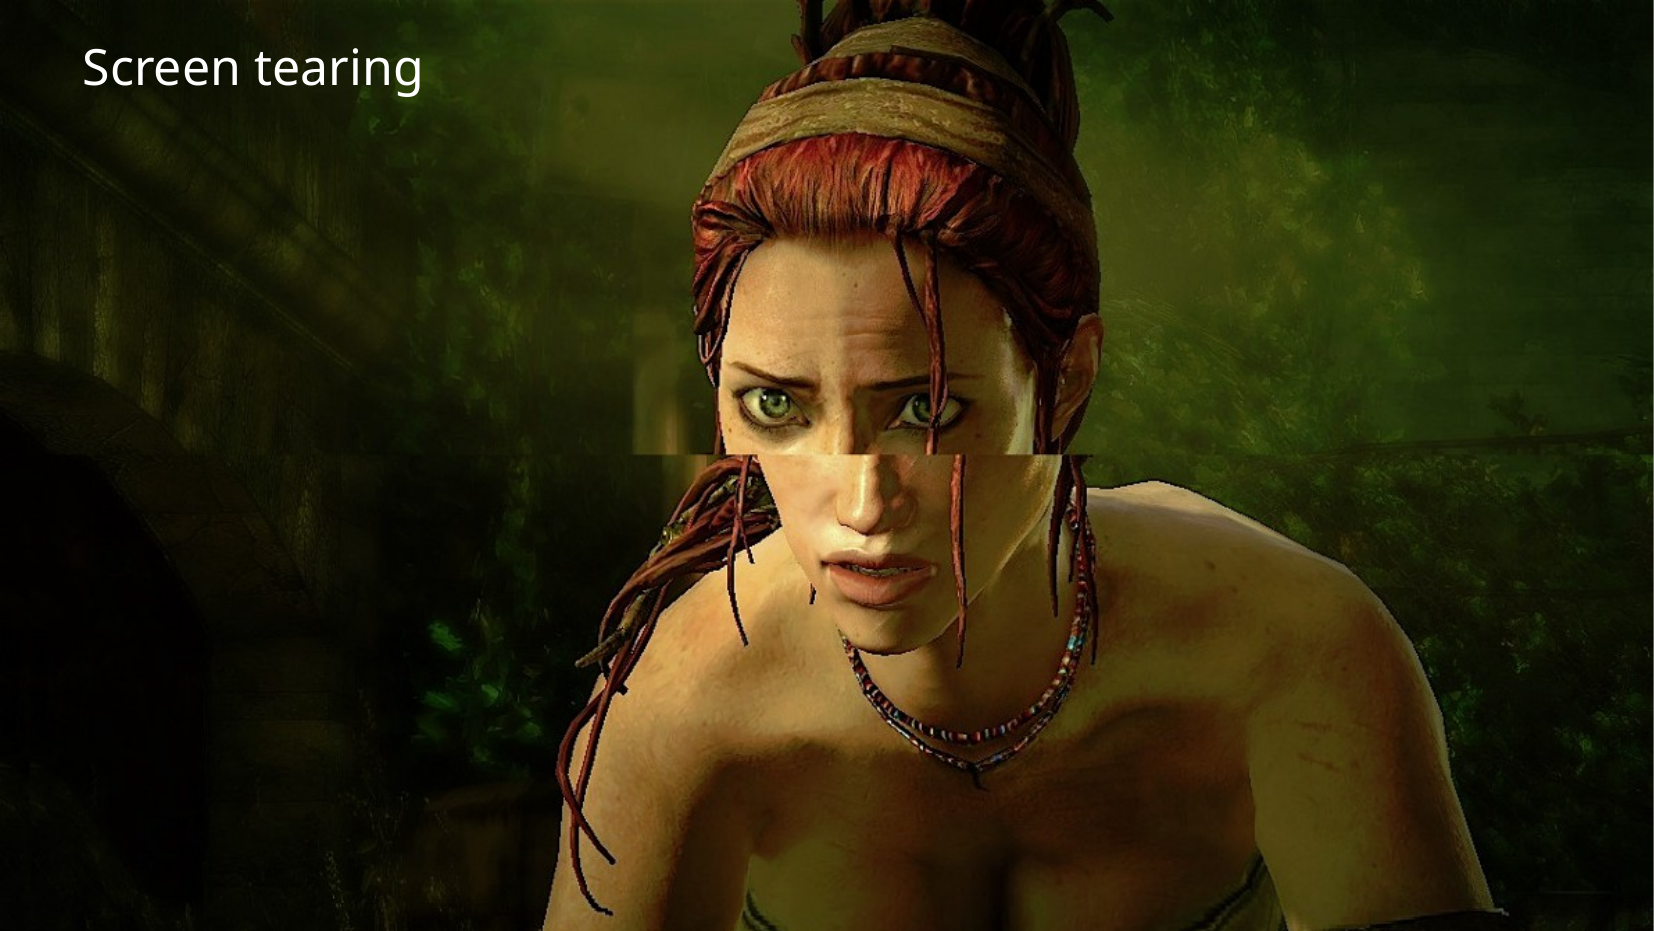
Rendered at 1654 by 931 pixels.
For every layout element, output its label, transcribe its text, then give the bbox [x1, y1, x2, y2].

title Screen tearing [82, 37, 1571, 95]
picture [0, 0, 1654, 931]
